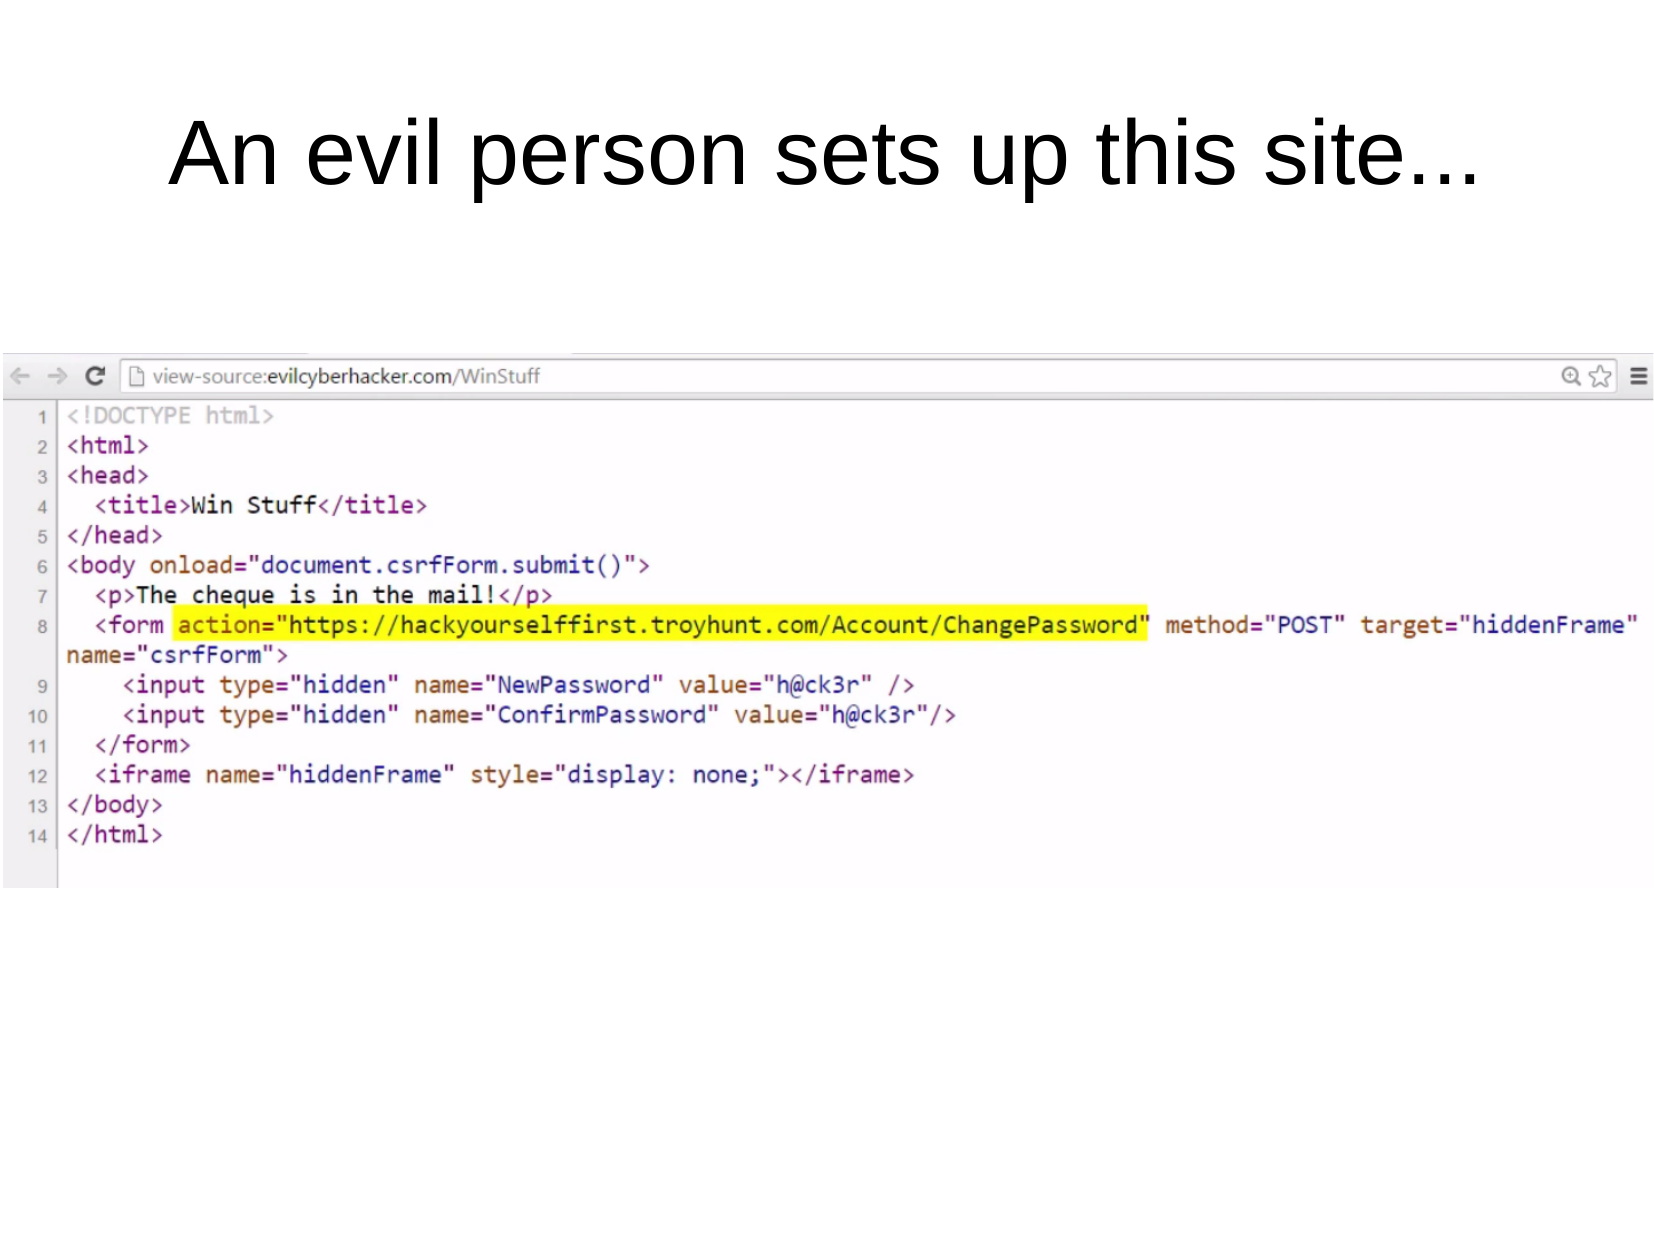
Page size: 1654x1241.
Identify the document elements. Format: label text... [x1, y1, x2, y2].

picture [3, 353, 1654, 888]
title An evil person sets up this site... [82, 49, 1571, 257]
